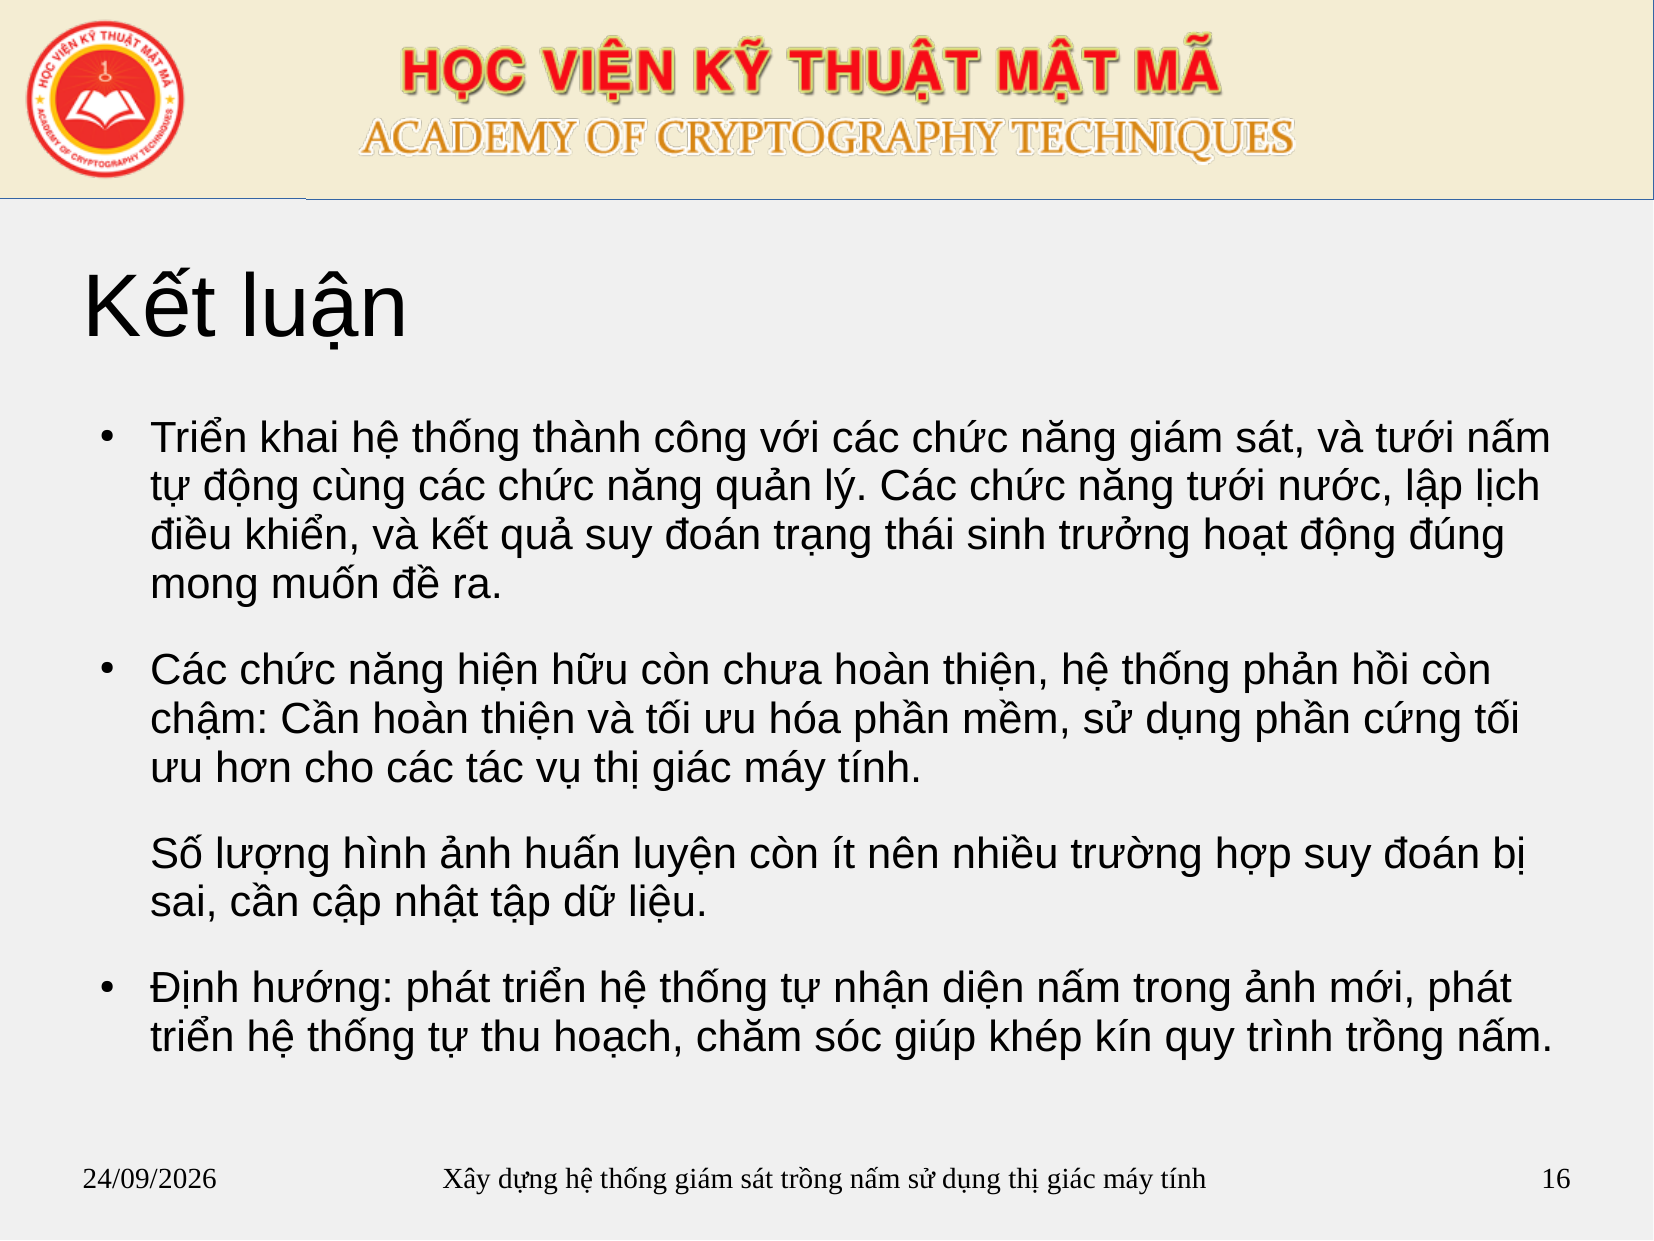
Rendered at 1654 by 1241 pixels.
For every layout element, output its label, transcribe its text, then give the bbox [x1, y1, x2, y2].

picture [358, 31, 1296, 165]
list Triển khai hệ thống thành công với các chức năng giám sát, và tưới nấm tự động cùng các chức năng quản lý. Các chức năng tưới nước, lập lịch điều khiển, và kết quả suy đoán trạng thái sinh trưởng hoạt động đúng mong muốn đề ra. Các chức năng hiện hữu còn chưa hoàn thiện, hệ thống phản hồi còn chậm: Cần hoàn thiện và tối ưu hóa phần mềm, sử dụng phần cứng tối ưu hơn cho các tác vụ thị giác máy tính. Số lượng hình ảnh huấn luyện còn ít nên nhiều trường hợp suy đoán bị sai, cần cập nhật tập dữ liệu. Định hướng: phát triển hệ thống tự nhận diện nấm trong ảnh mới, phát triển hệ thống tự thu hoạch, chăm sóc giúp khép kín quy trình trồng nấm. [82, 412, 1571, 1110]
picture [17, 11, 194, 188]
title Kết luận [82, 236, 1576, 375]
